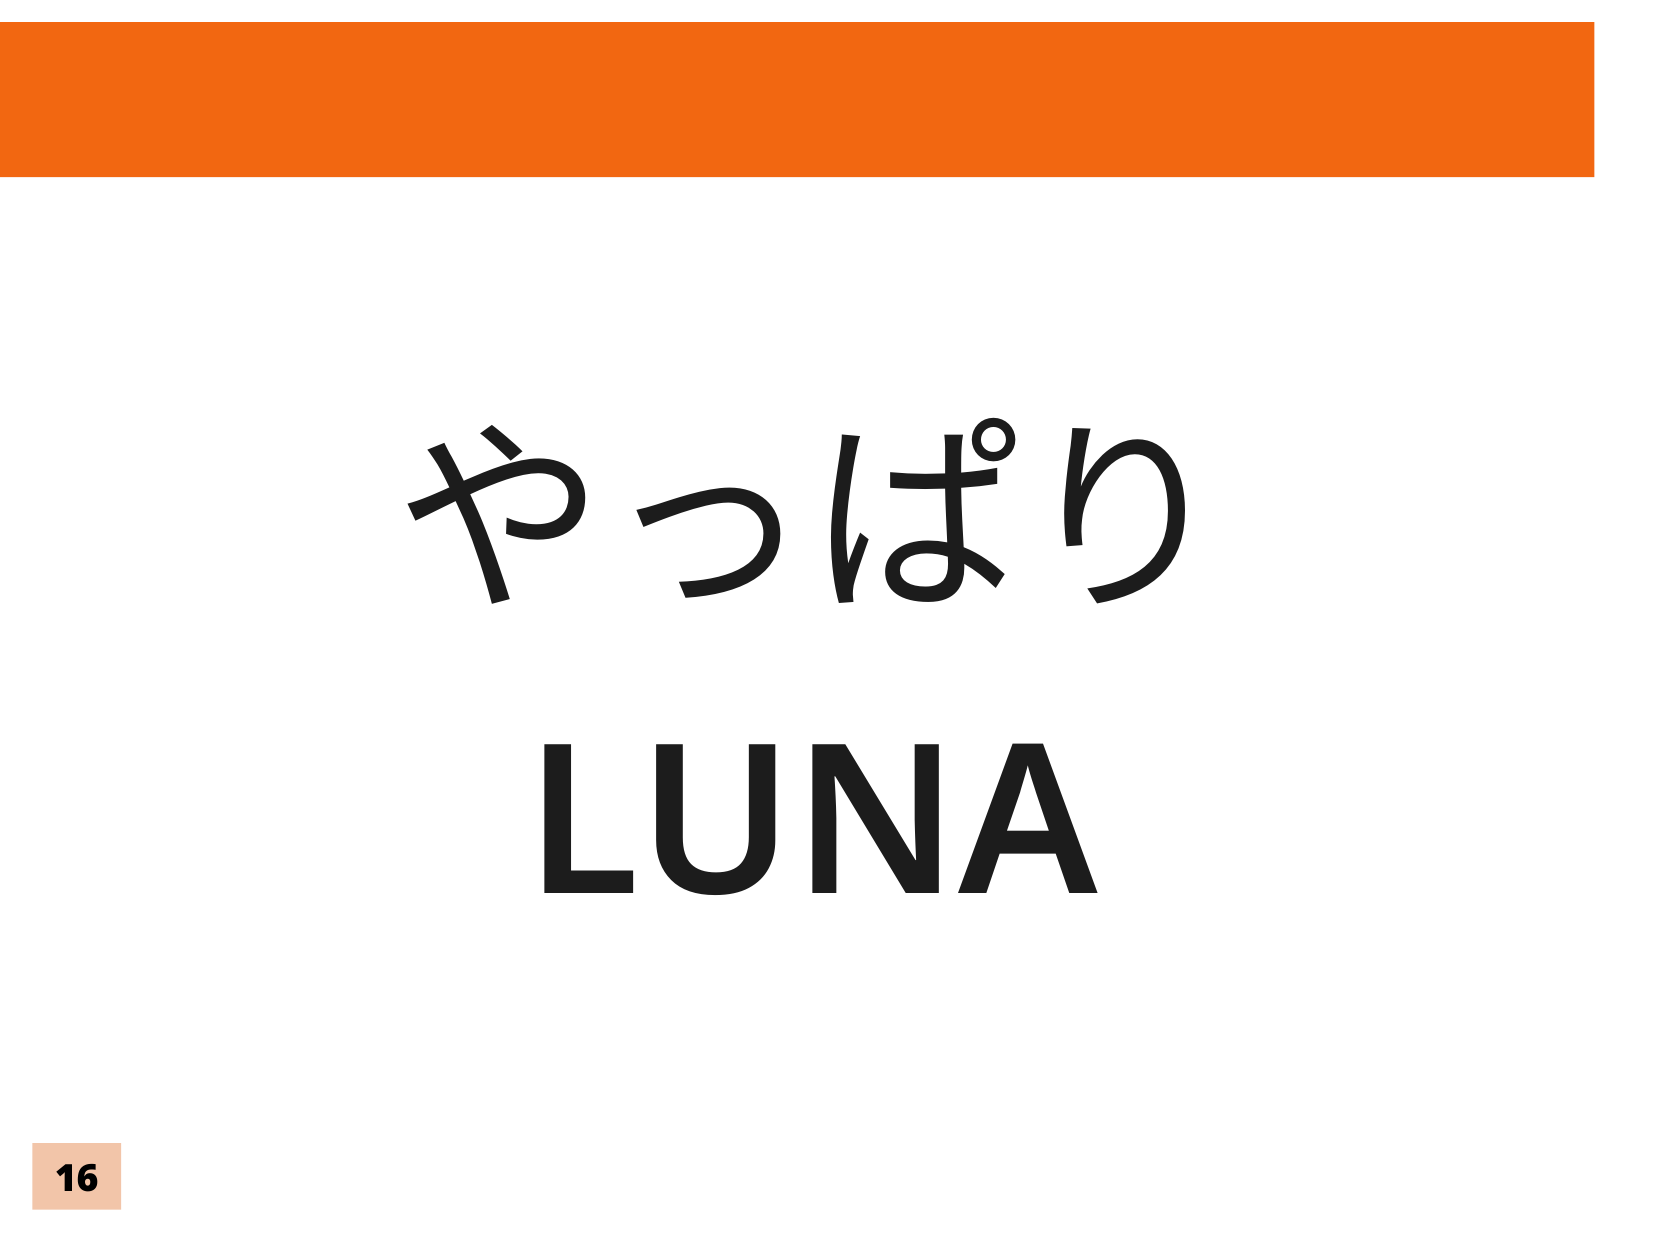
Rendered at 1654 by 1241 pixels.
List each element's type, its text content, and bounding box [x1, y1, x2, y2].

list やっぱり LUNA [59, 201, 1565, 1105]
